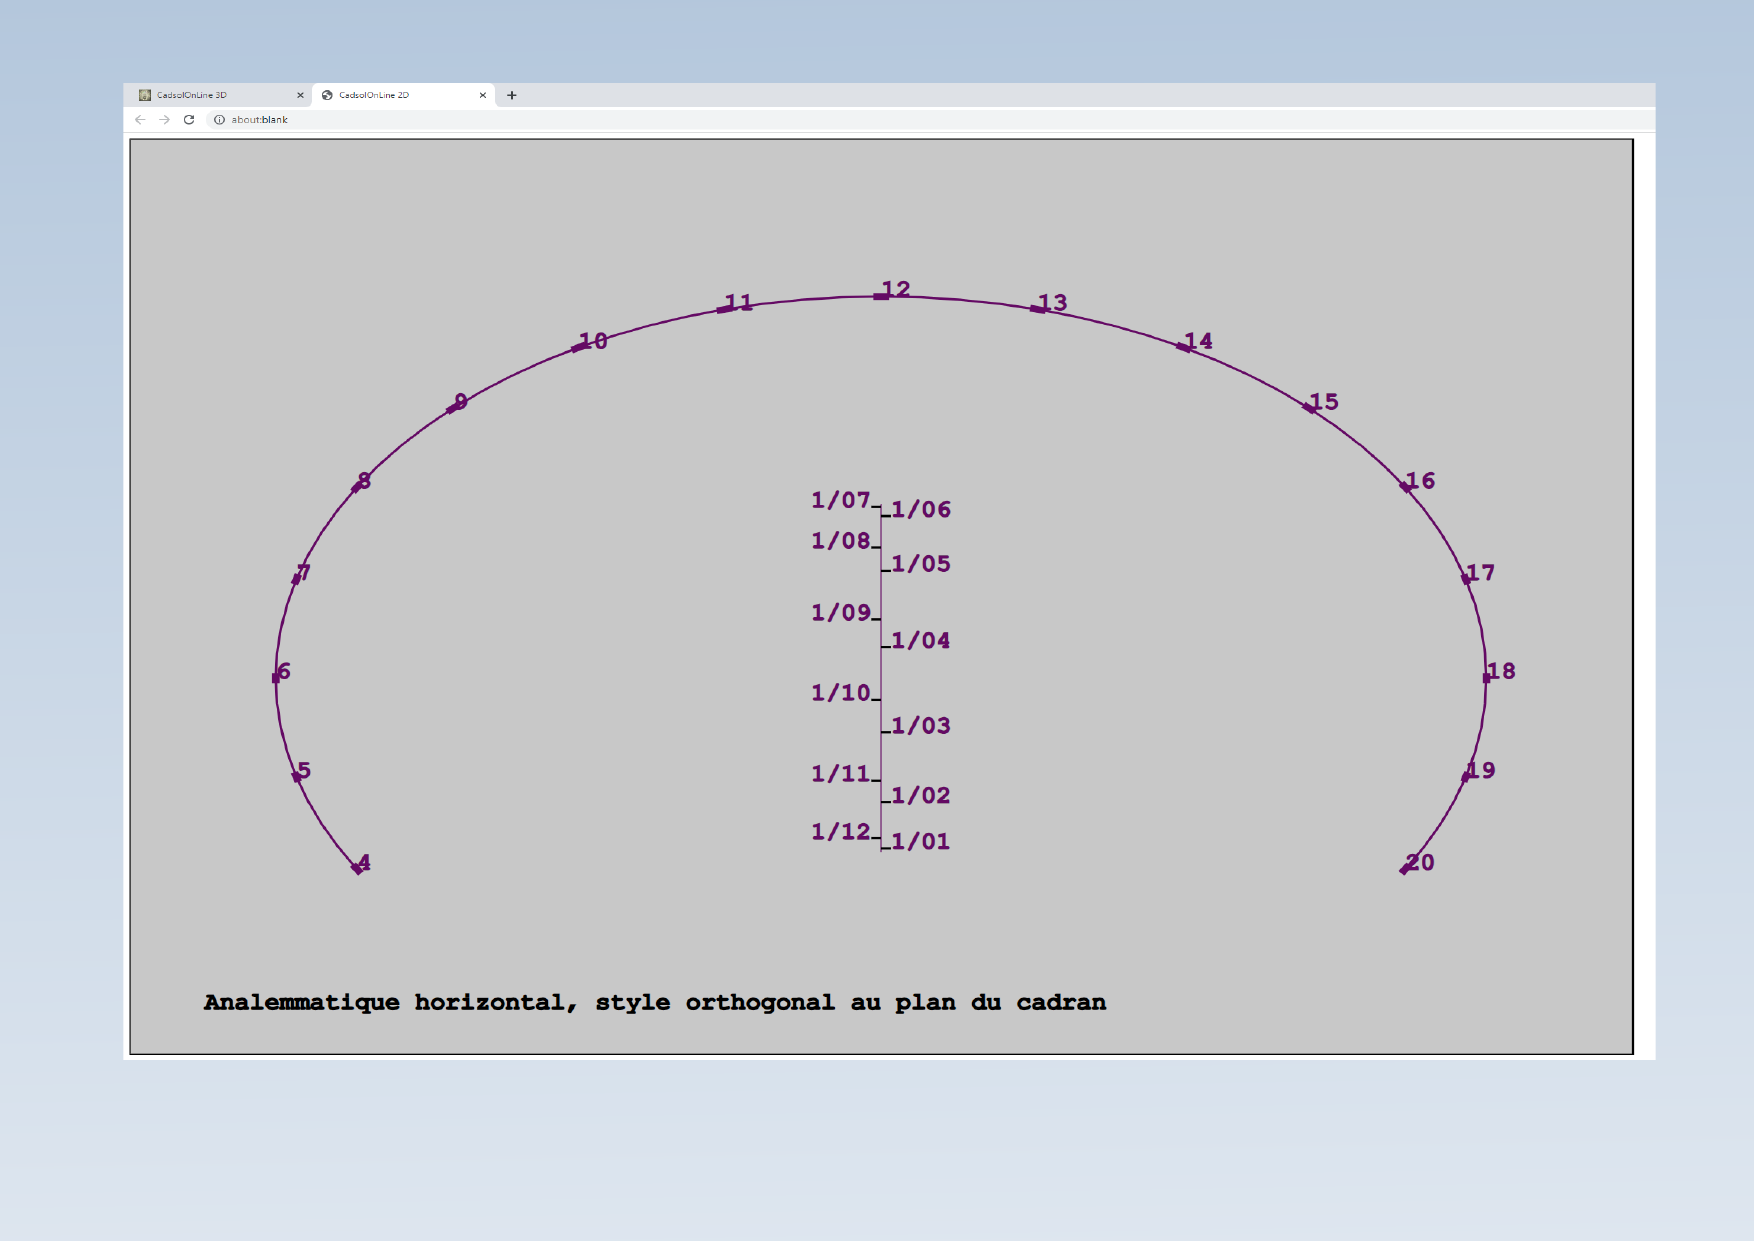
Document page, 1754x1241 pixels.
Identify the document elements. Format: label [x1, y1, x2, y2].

picture [123, 83, 1656, 1060]
